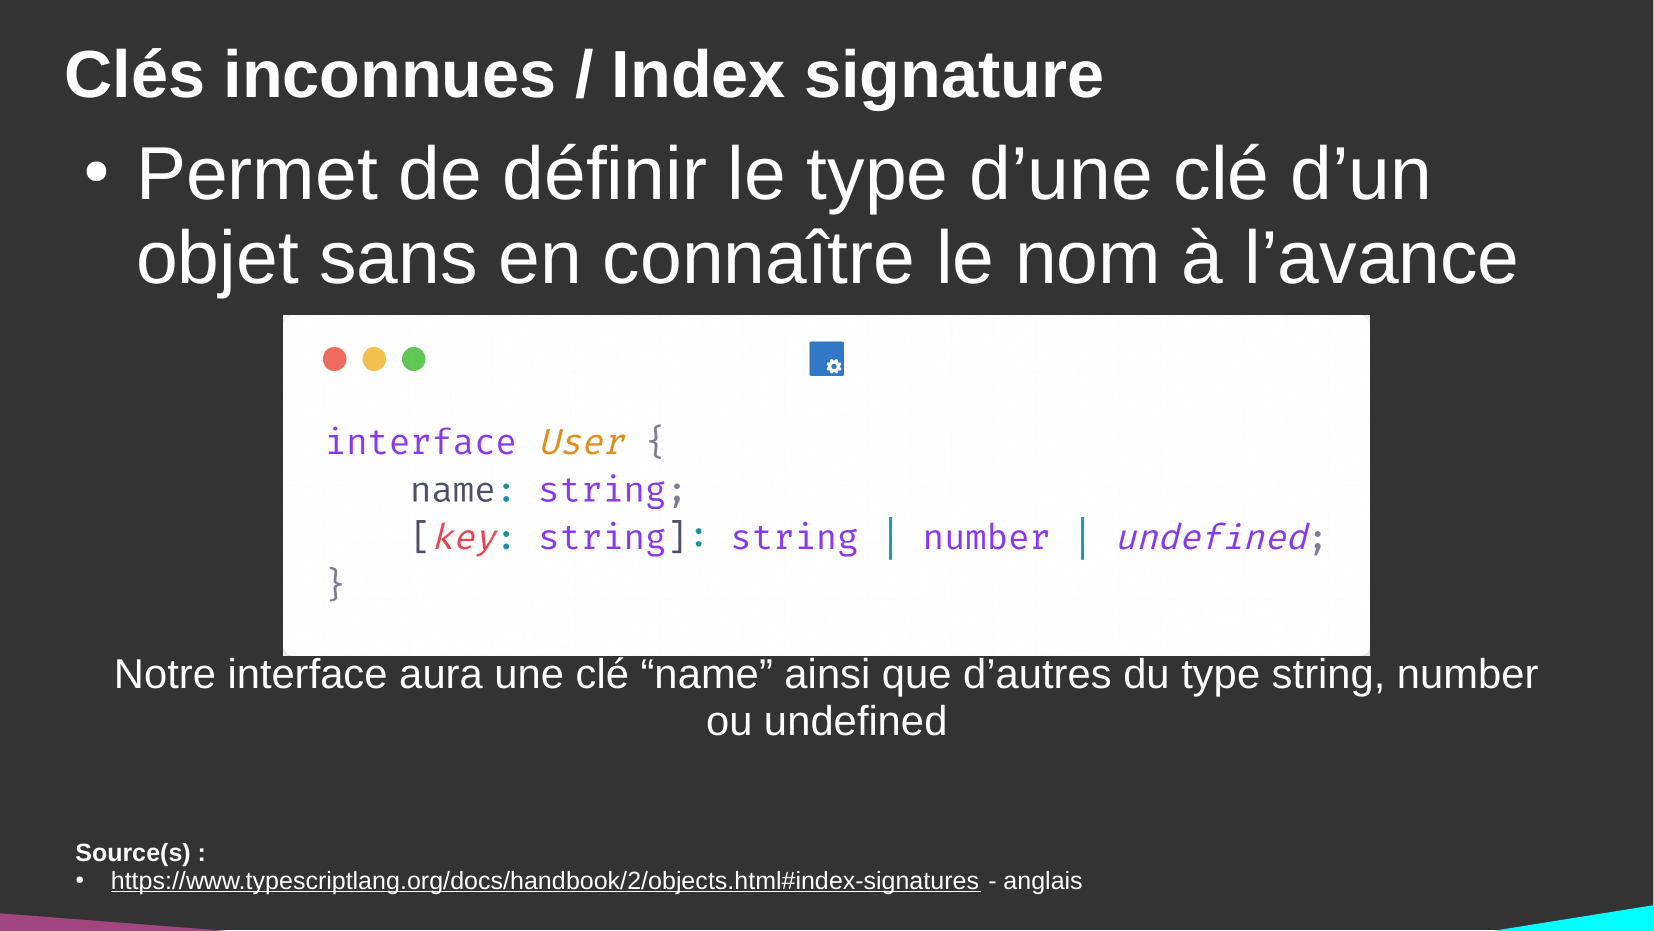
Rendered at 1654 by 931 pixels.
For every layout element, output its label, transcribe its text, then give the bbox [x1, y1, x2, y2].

text_box Notre interface aura une clé “name” ainsi que d’autres du type string, number ou undefined [85, 643, 1568, 752]
list Permet de définir le type d’une clé d’un objet sans en connaître le nom à l’avance [65, 131, 1544, 414]
text_box [1492, 905, 1654, 931]
title Clés inconnues / Index signature [64, 37, 1365, 113]
text_box [0, 913, 229, 931]
picture [283, 315, 1370, 643]
text_box Source(s) : https://www.typescriptlang.org/docs/handbook/2/objects.html#index-signatures - anglais [60, 775, 1546, 903]
